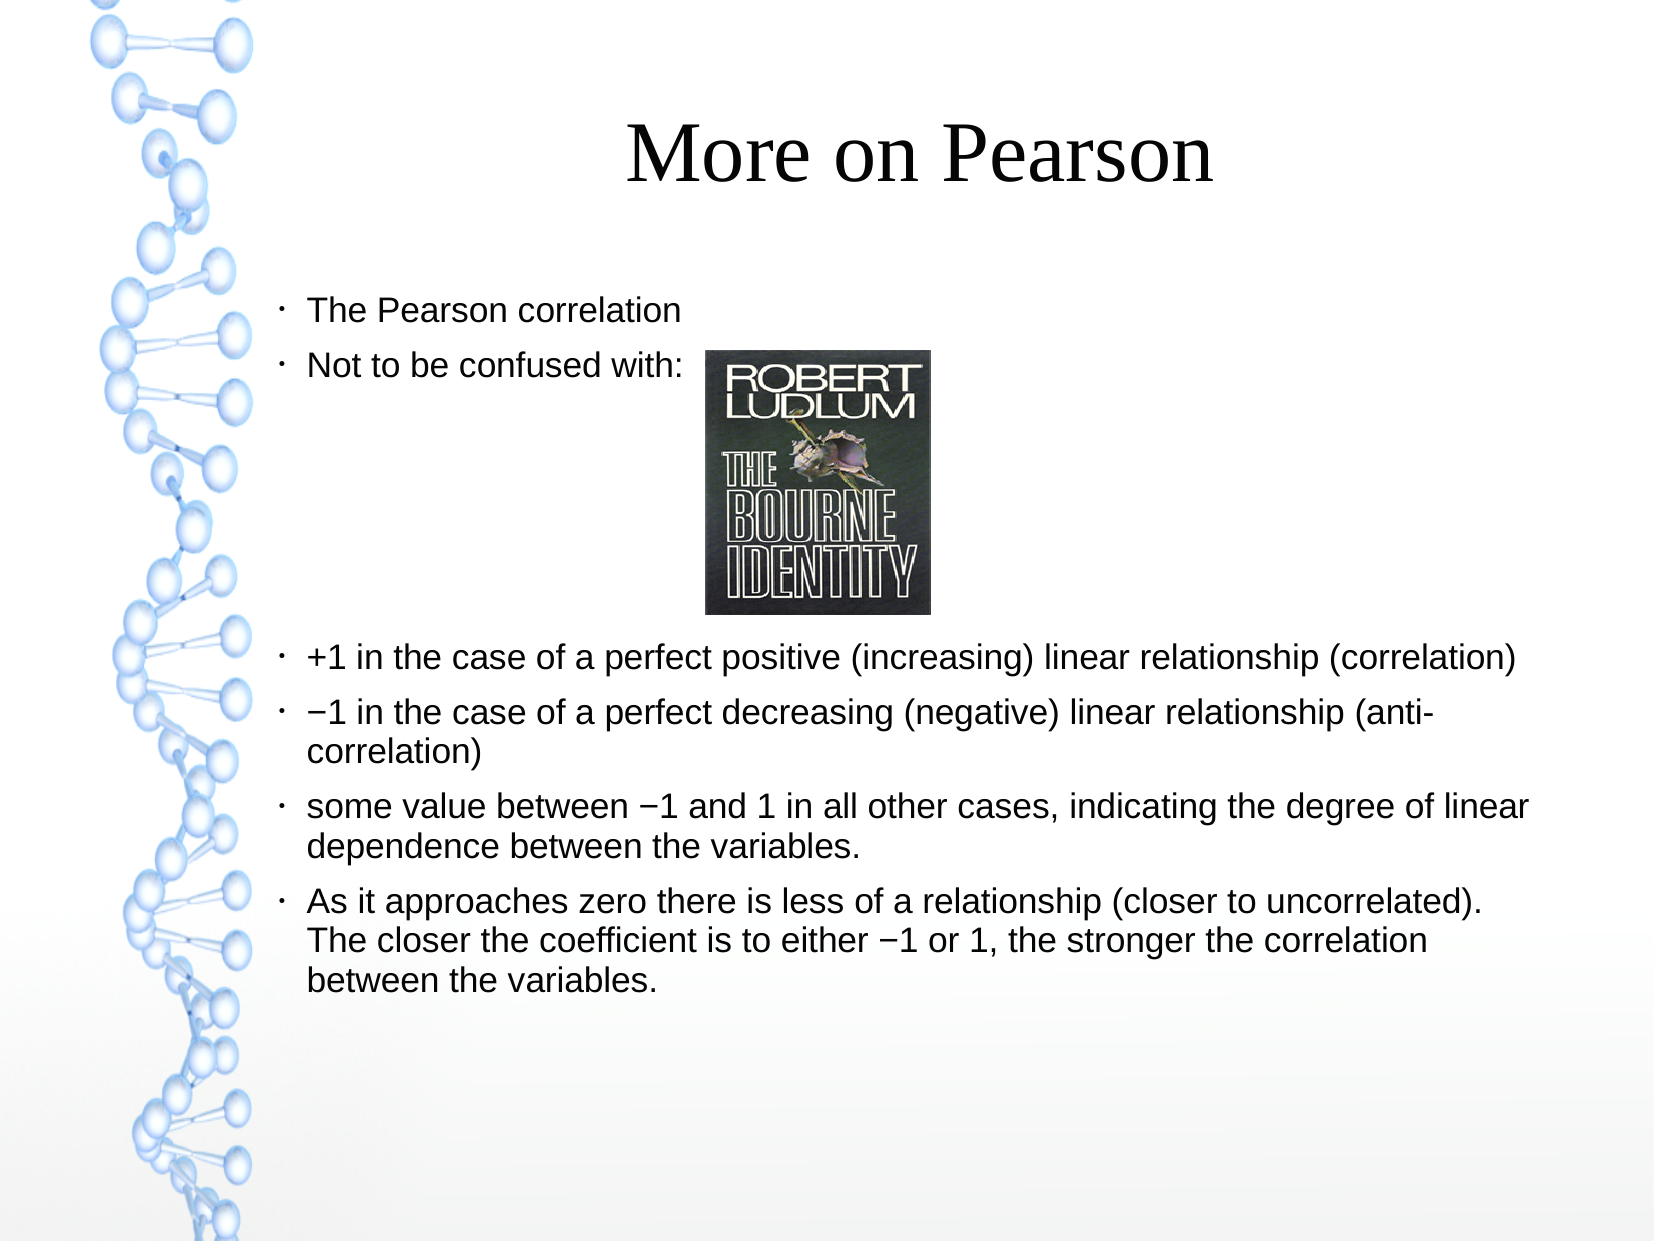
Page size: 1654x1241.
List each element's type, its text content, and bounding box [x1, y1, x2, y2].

list The Pearson correlation Not to be confused with: +1 in the case of a perfect positive (increasing) linear relationship (correlation) −1 in the case of a perfect decreasing (negative) linear relationship (anti-correlation) some value between −1 and 1 in all other cases, indicating the degree of linear dependence between the variables. As it approaches zero there is less of a relationship (closer to uncorrelated). The closer the coefficient is to either −1 or 1, the stronger the correlation between the variables. [269, 290, 1538, 1010]
title More on Pearson [269, 49, 1571, 257]
picture [0, 0, 1654, 1241]
